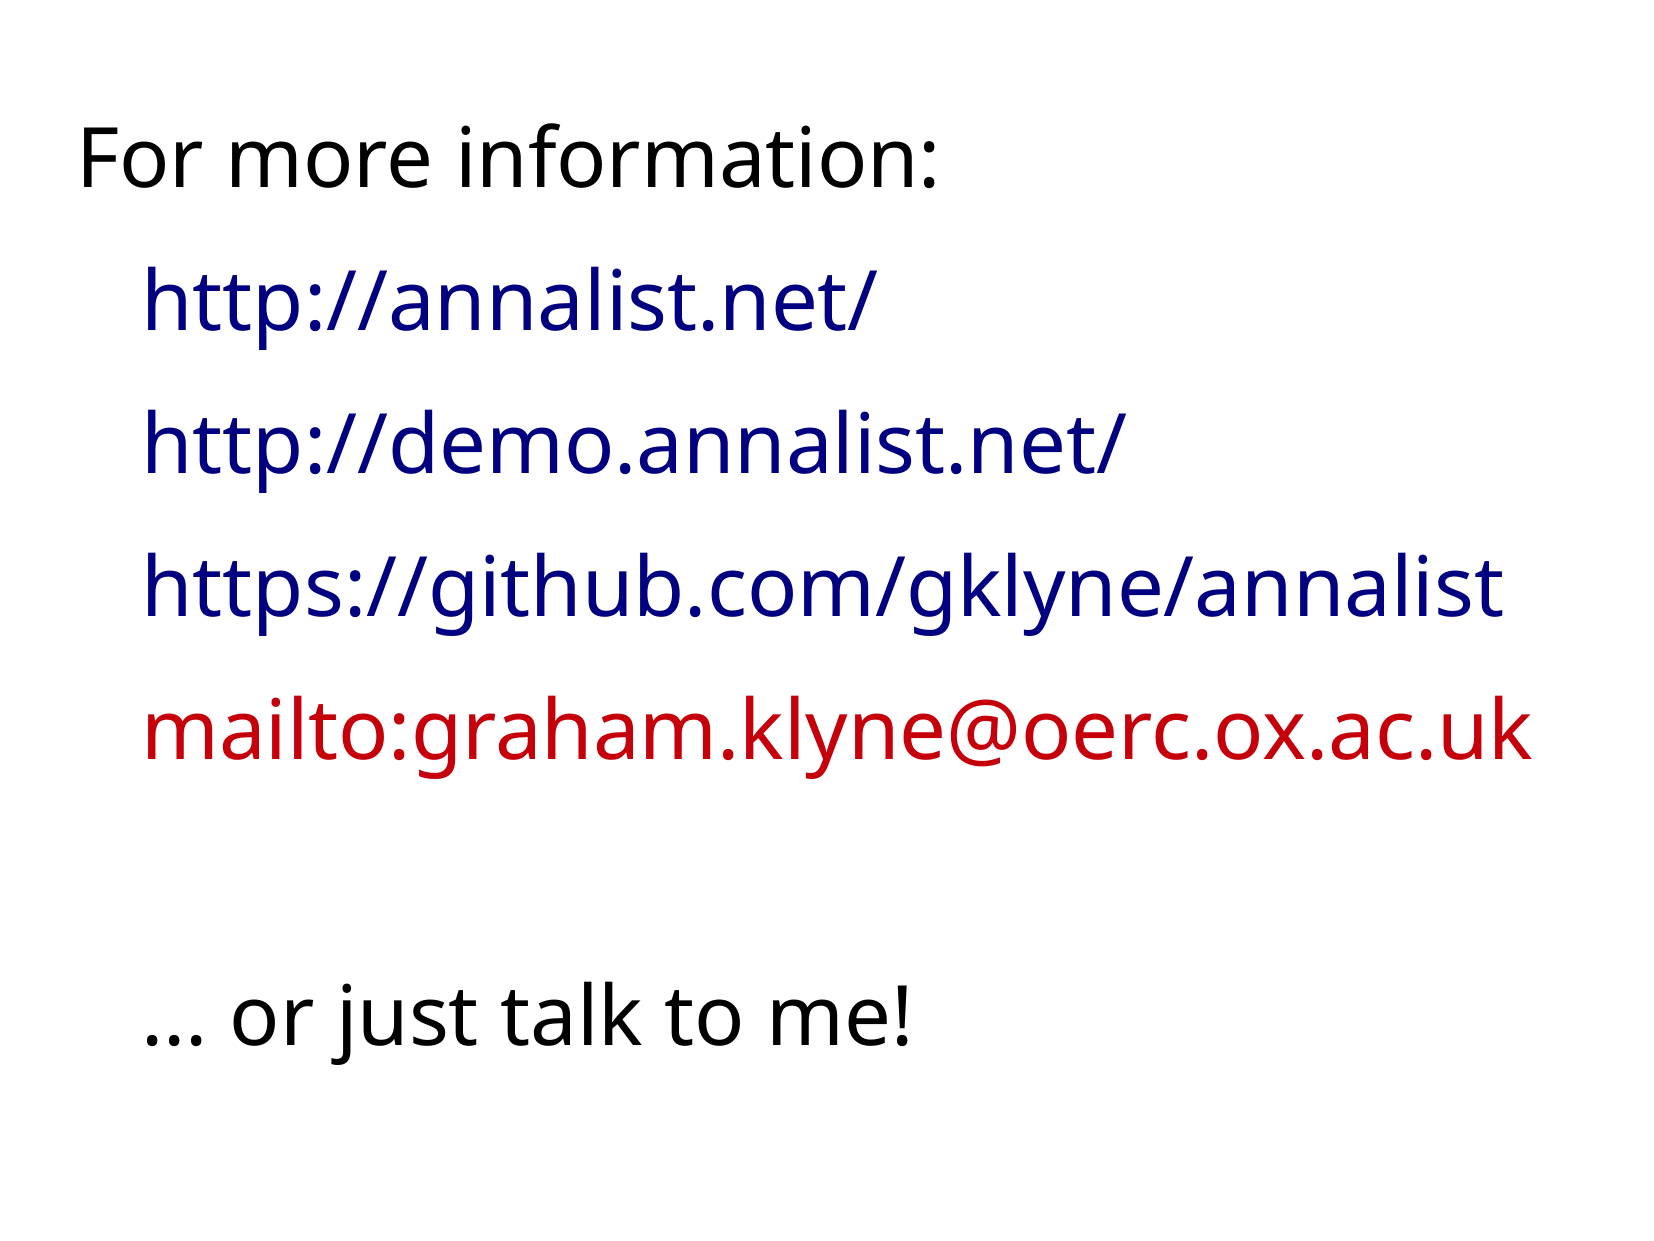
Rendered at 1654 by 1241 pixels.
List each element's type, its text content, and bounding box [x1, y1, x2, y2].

list For more information: http://annalist.net/ http://demo.annalist.net/ https://github.com/gklyne/annalist mailto:graham.klyne@oerc.ox.ac.uk ... or just talk to me! [76, 98, 1565, 1093]
